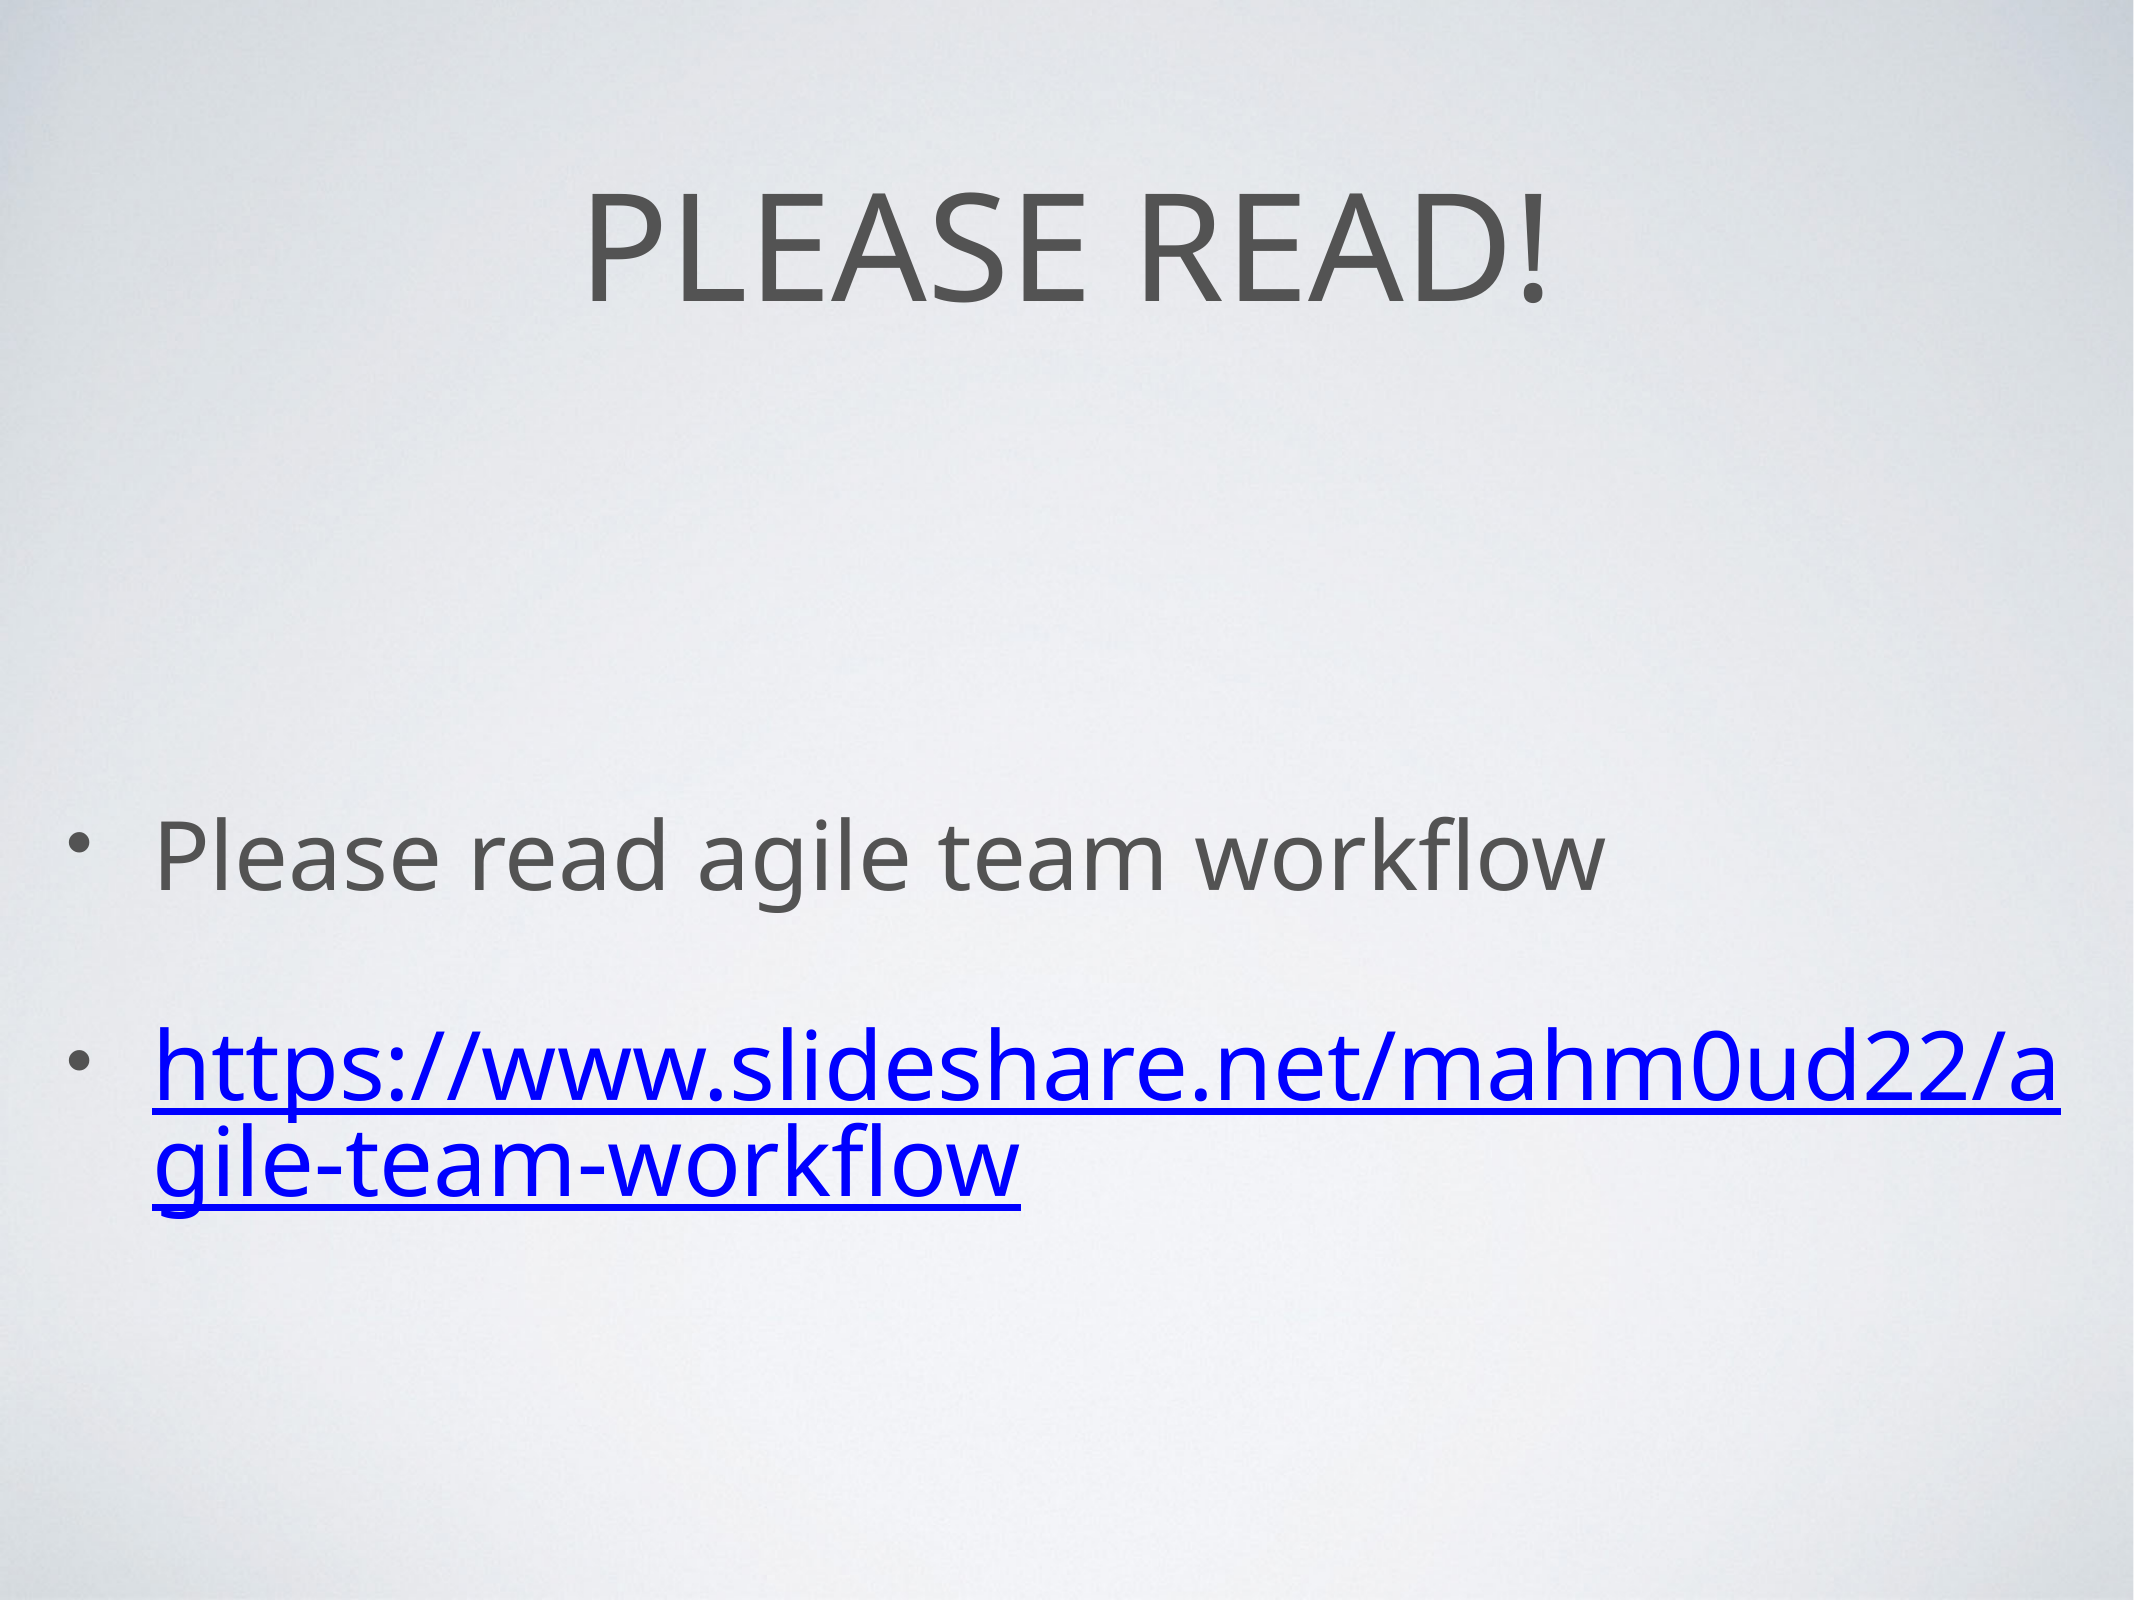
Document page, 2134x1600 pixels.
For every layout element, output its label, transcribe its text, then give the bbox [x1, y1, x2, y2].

list Please read agile team workflow https://www.slideshare.net/mahm0ud22/agile-team-workflow [58, 447, 2075, 1482]
title Please read! [58, 41, 2075, 442]
picture [0, 0, 2134, 1600]
